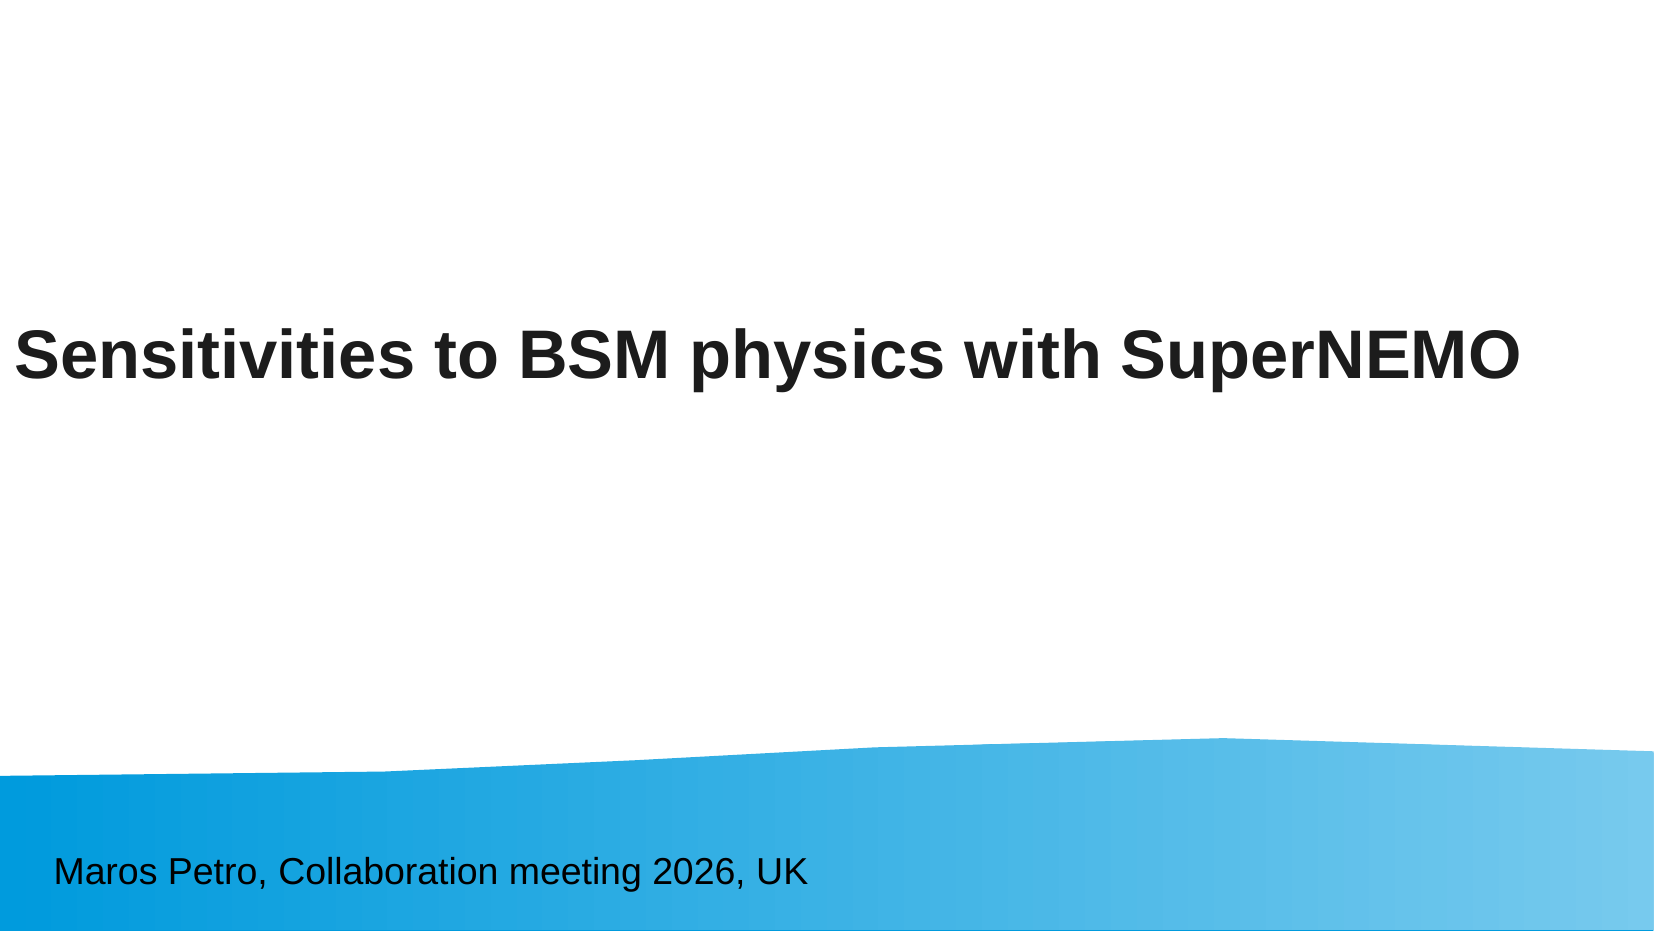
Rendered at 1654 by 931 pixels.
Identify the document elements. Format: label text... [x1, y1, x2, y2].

title Sensitivities to BSM physics with SuperNEMO [0, 265, 1538, 443]
text_box Maros Petro, Collaboration meeting 2026, UK [38, 843, 826, 901]
